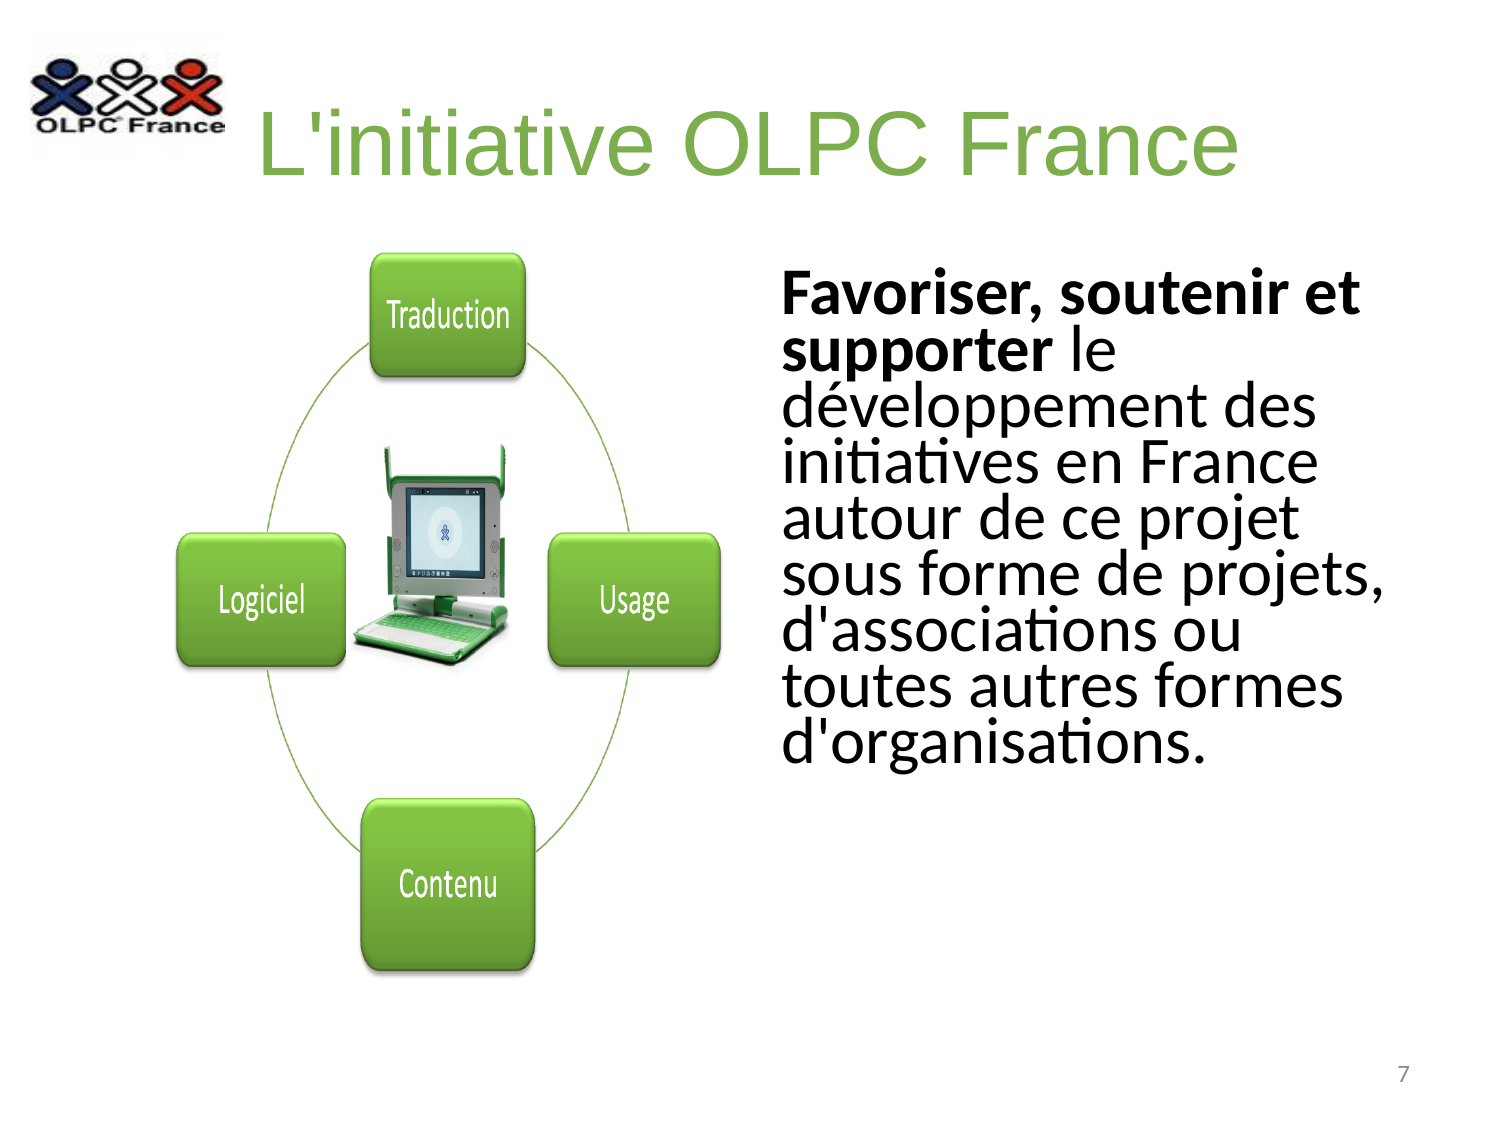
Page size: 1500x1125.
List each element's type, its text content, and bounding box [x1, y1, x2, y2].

list Favoriser, soutenir et supporter le développement des initiatives en France autour de ce projet sous forme de projets, d'associations ou toutes autres formes d'organisations. [766, 262, 1425, 1006]
text_box <numéro> [1074, 1042, 1426, 1103]
picture [5, 241, 892, 988]
text_box L'initiative OLPC France [75, 45, 1426, 233]
picture [29, 30, 225, 161]
